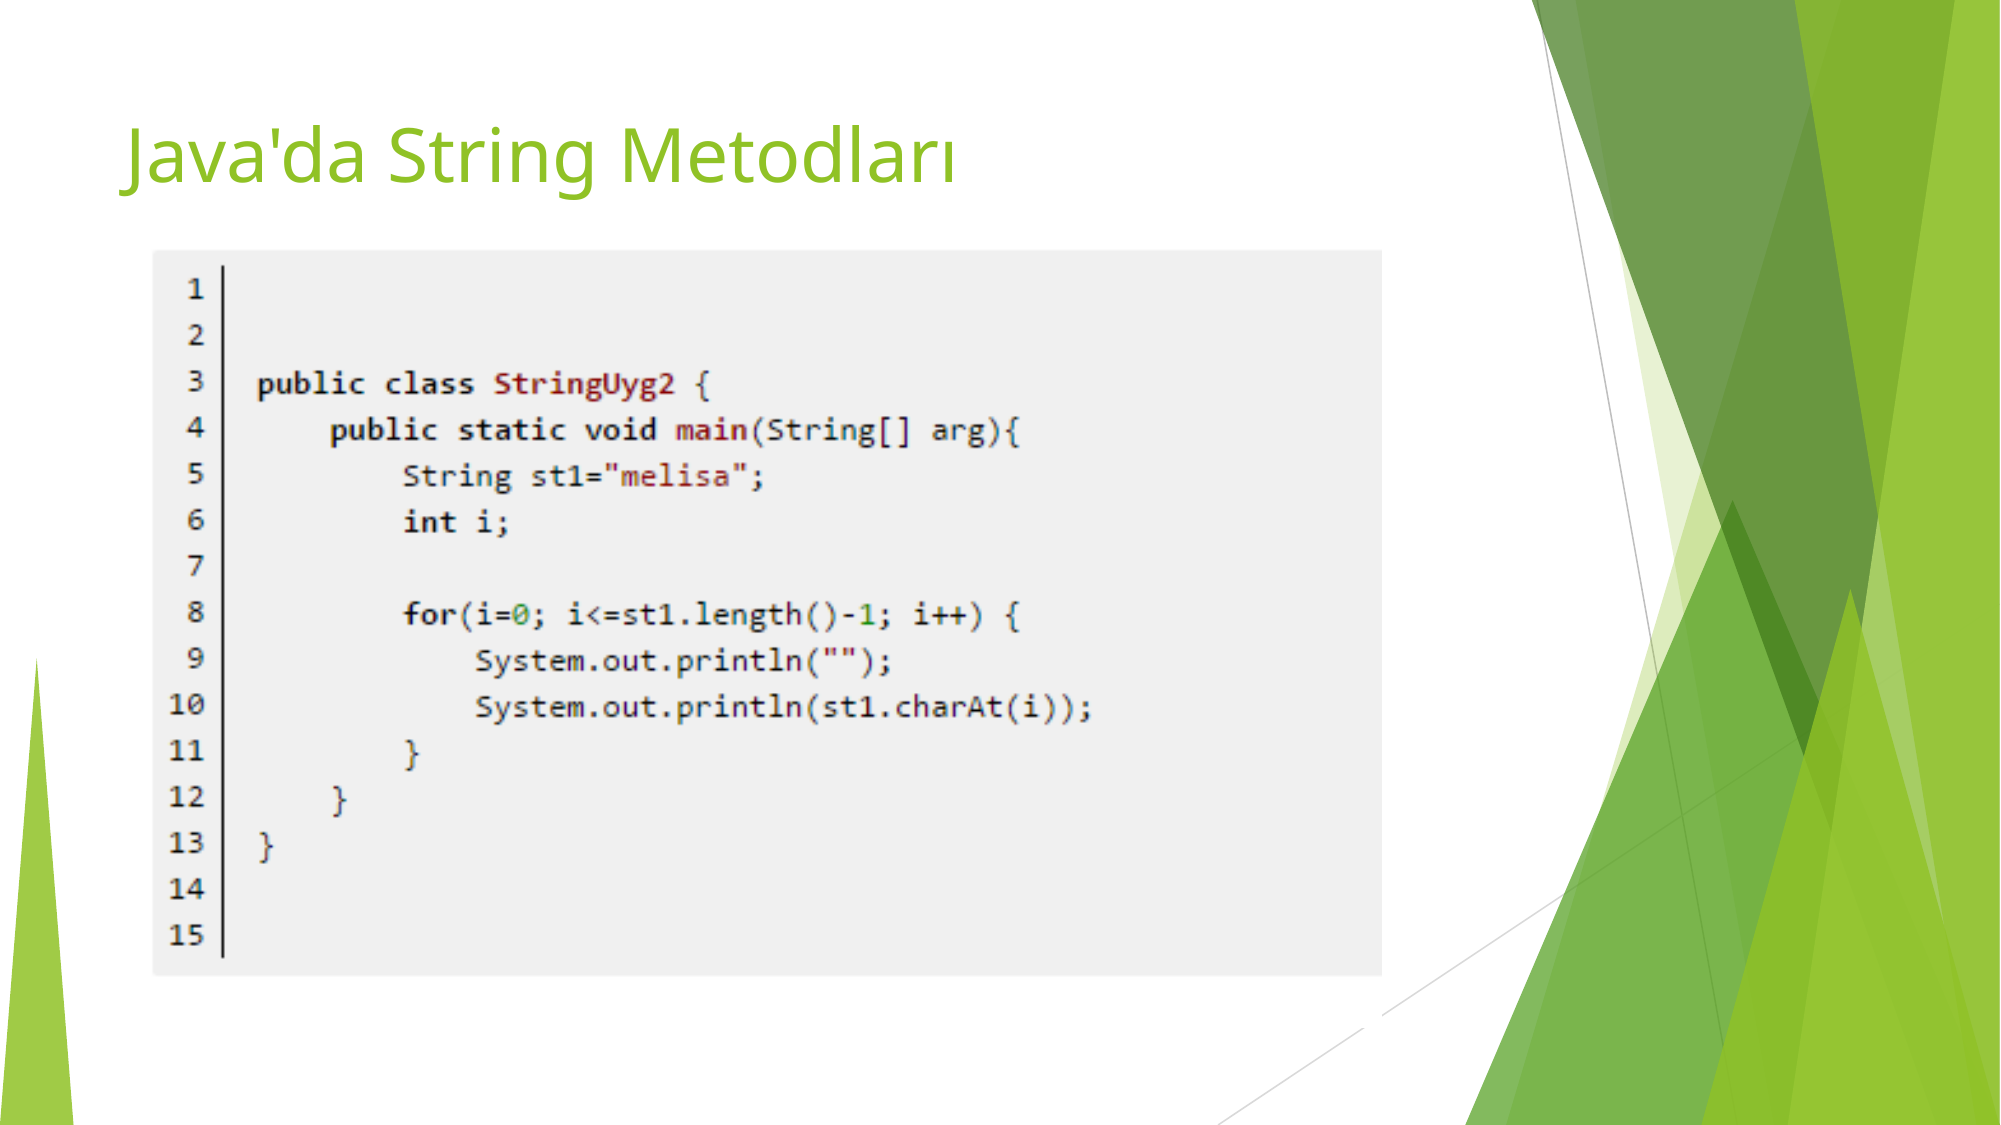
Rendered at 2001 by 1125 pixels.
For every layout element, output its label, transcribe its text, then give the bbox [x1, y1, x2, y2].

picture [128, 233, 1382, 1028]
title Java'da String Metodları [111, 99, 1522, 317]
